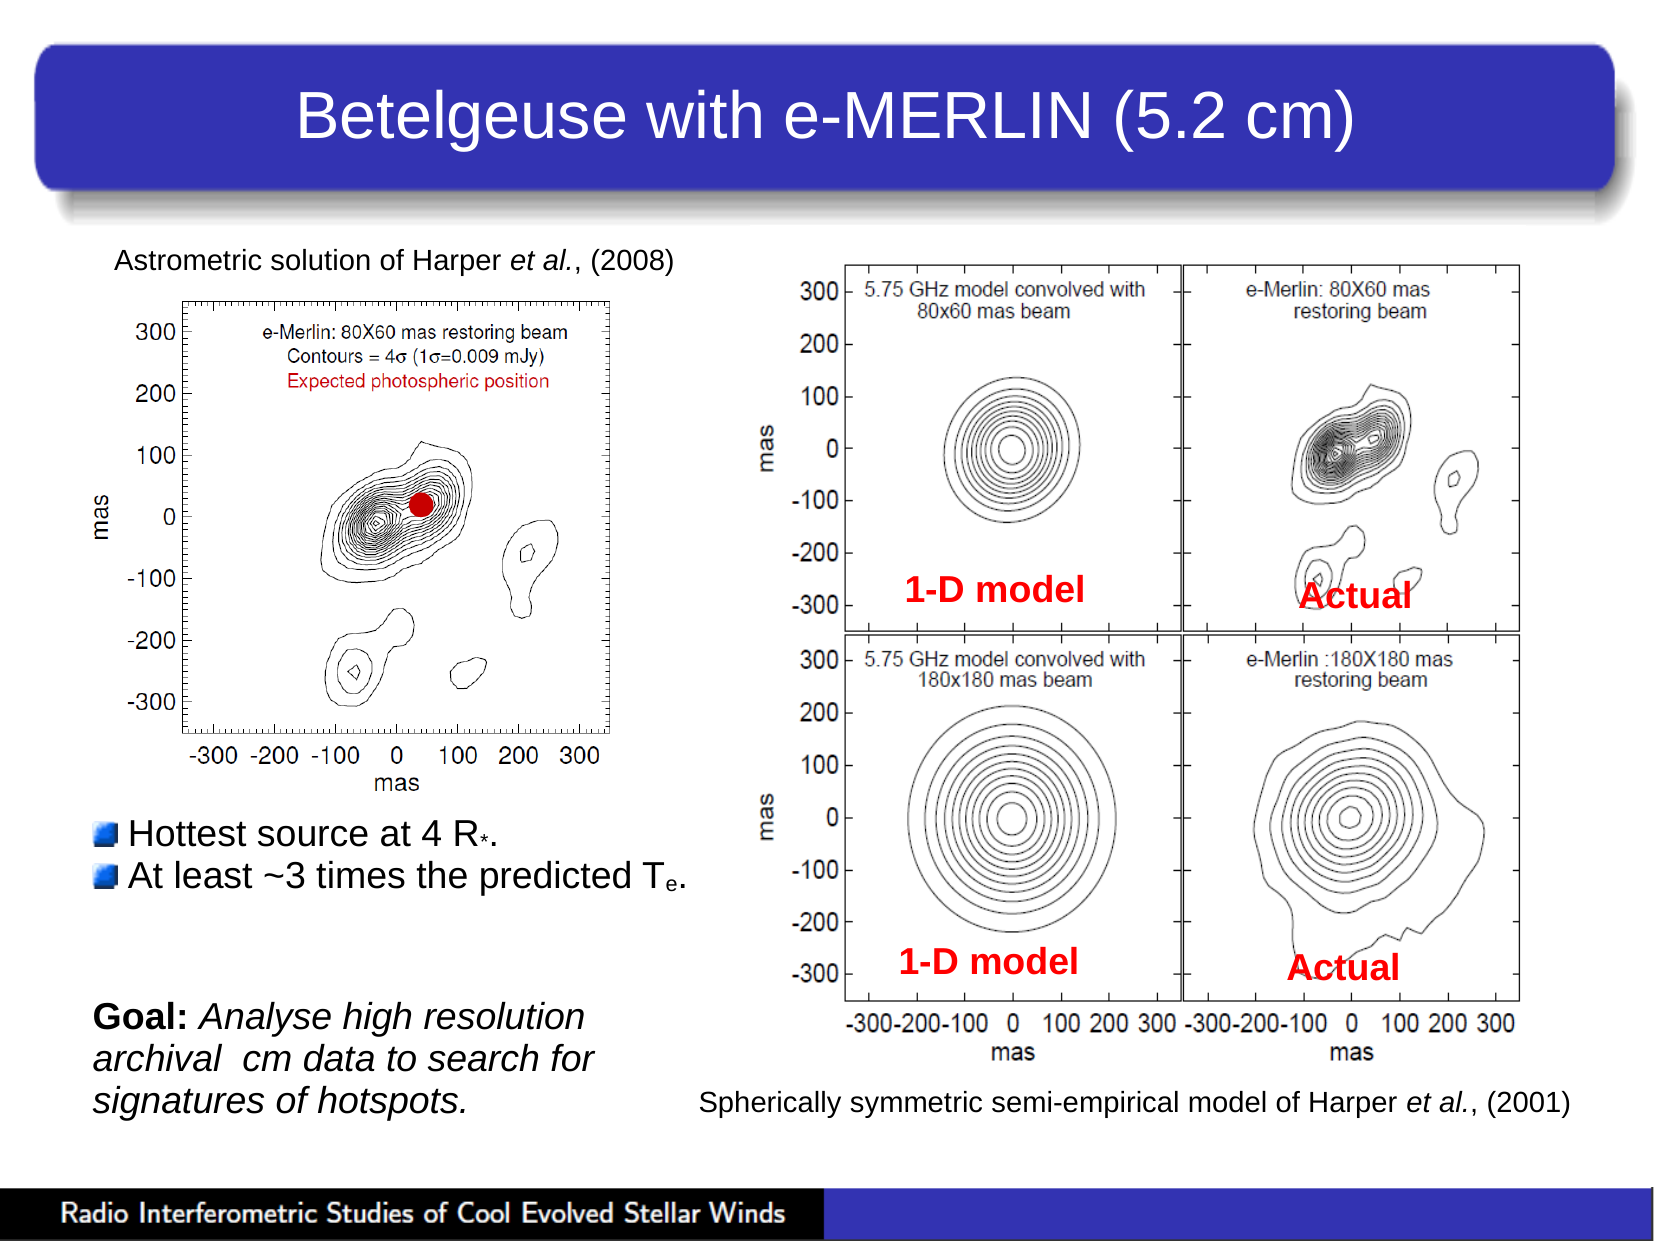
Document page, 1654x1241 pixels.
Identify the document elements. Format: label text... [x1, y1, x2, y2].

text_box Betelgeuse with e-MERLIN (5.2 cm) [59, 70, 1595, 190]
text_box 1-D model [862, 561, 1128, 618]
text_box 1-D model [856, 933, 1123, 990]
text_box Actual [1222, 566, 1489, 624]
text_box Spherically symmetric semi-empirical model of Harper et al., (2001) [712, 1079, 1598, 1127]
picture [0, 1187, 1654, 1241]
text_box Astrometric solution of Harper et al., (2008) [88, 236, 701, 284]
text_box Hottest source at 4 R*. At least ~3 times the predicted Te. [77, 805, 762, 1097]
picture [23, 29, 1648, 1076]
text_box Goal: Analyse high resolution archival cm data to search for signatures of hotspots. [77, 987, 712, 1161]
picture [70, 289, 625, 799]
text_box Actual [1210, 938, 1477, 996]
